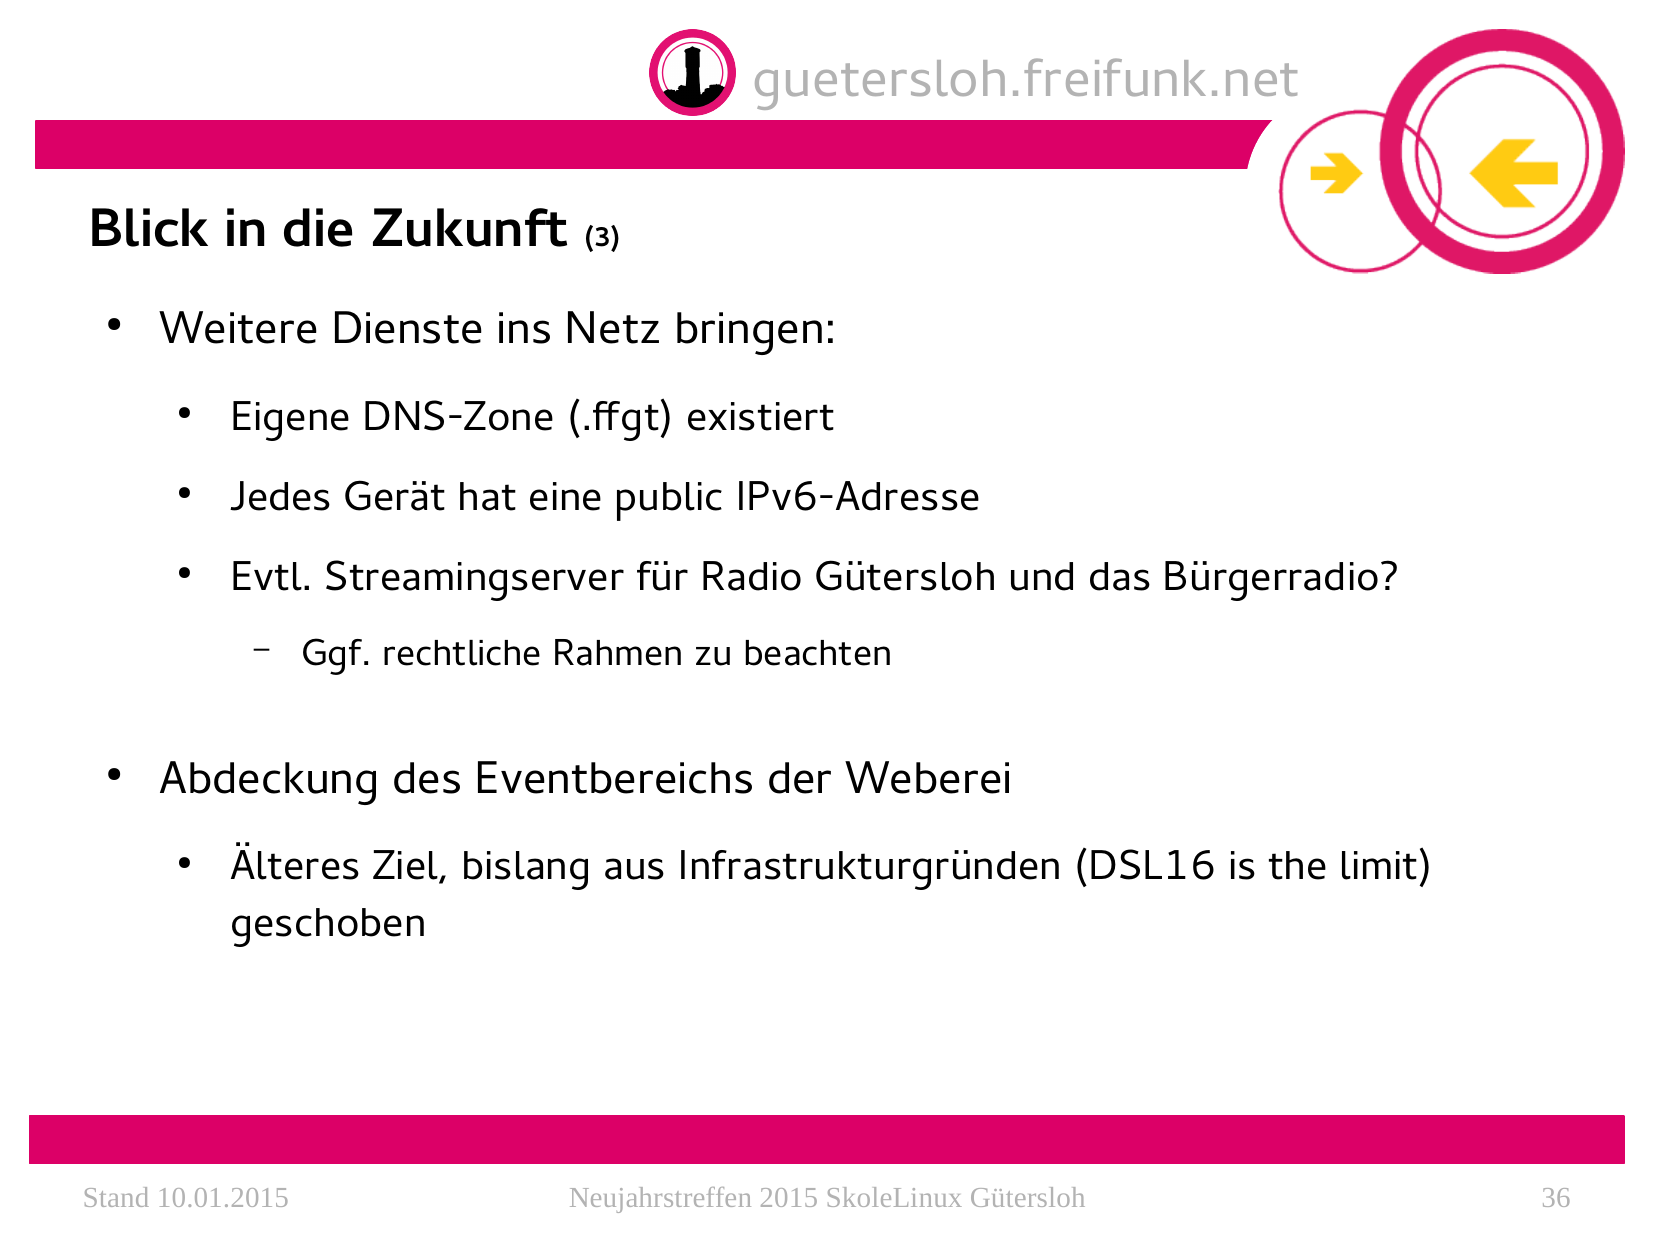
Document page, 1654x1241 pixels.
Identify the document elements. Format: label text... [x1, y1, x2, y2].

list Weitere Dienste ins Netz bringen: Eigene DNS-Zone (.ffgt) existiert Jedes Gerät hat eine public IPv6-Adresse Evtl. Streamingserver für Radio Gütersloh und das Bürgerradio? Ggf. rechtliche Rahmen zu beachten Abdeckung des Eventbereichs der Weberei Älteres Ziel, bislang aus Infrastrukturgründen (DSL16 is the limit) geschoben [88, 295, 1565, 1049]
picture [1278, 29, 1625, 274]
picture [649, 29, 736, 116]
title Blick in die Zukunft (3) [88, 196, 1123, 271]
